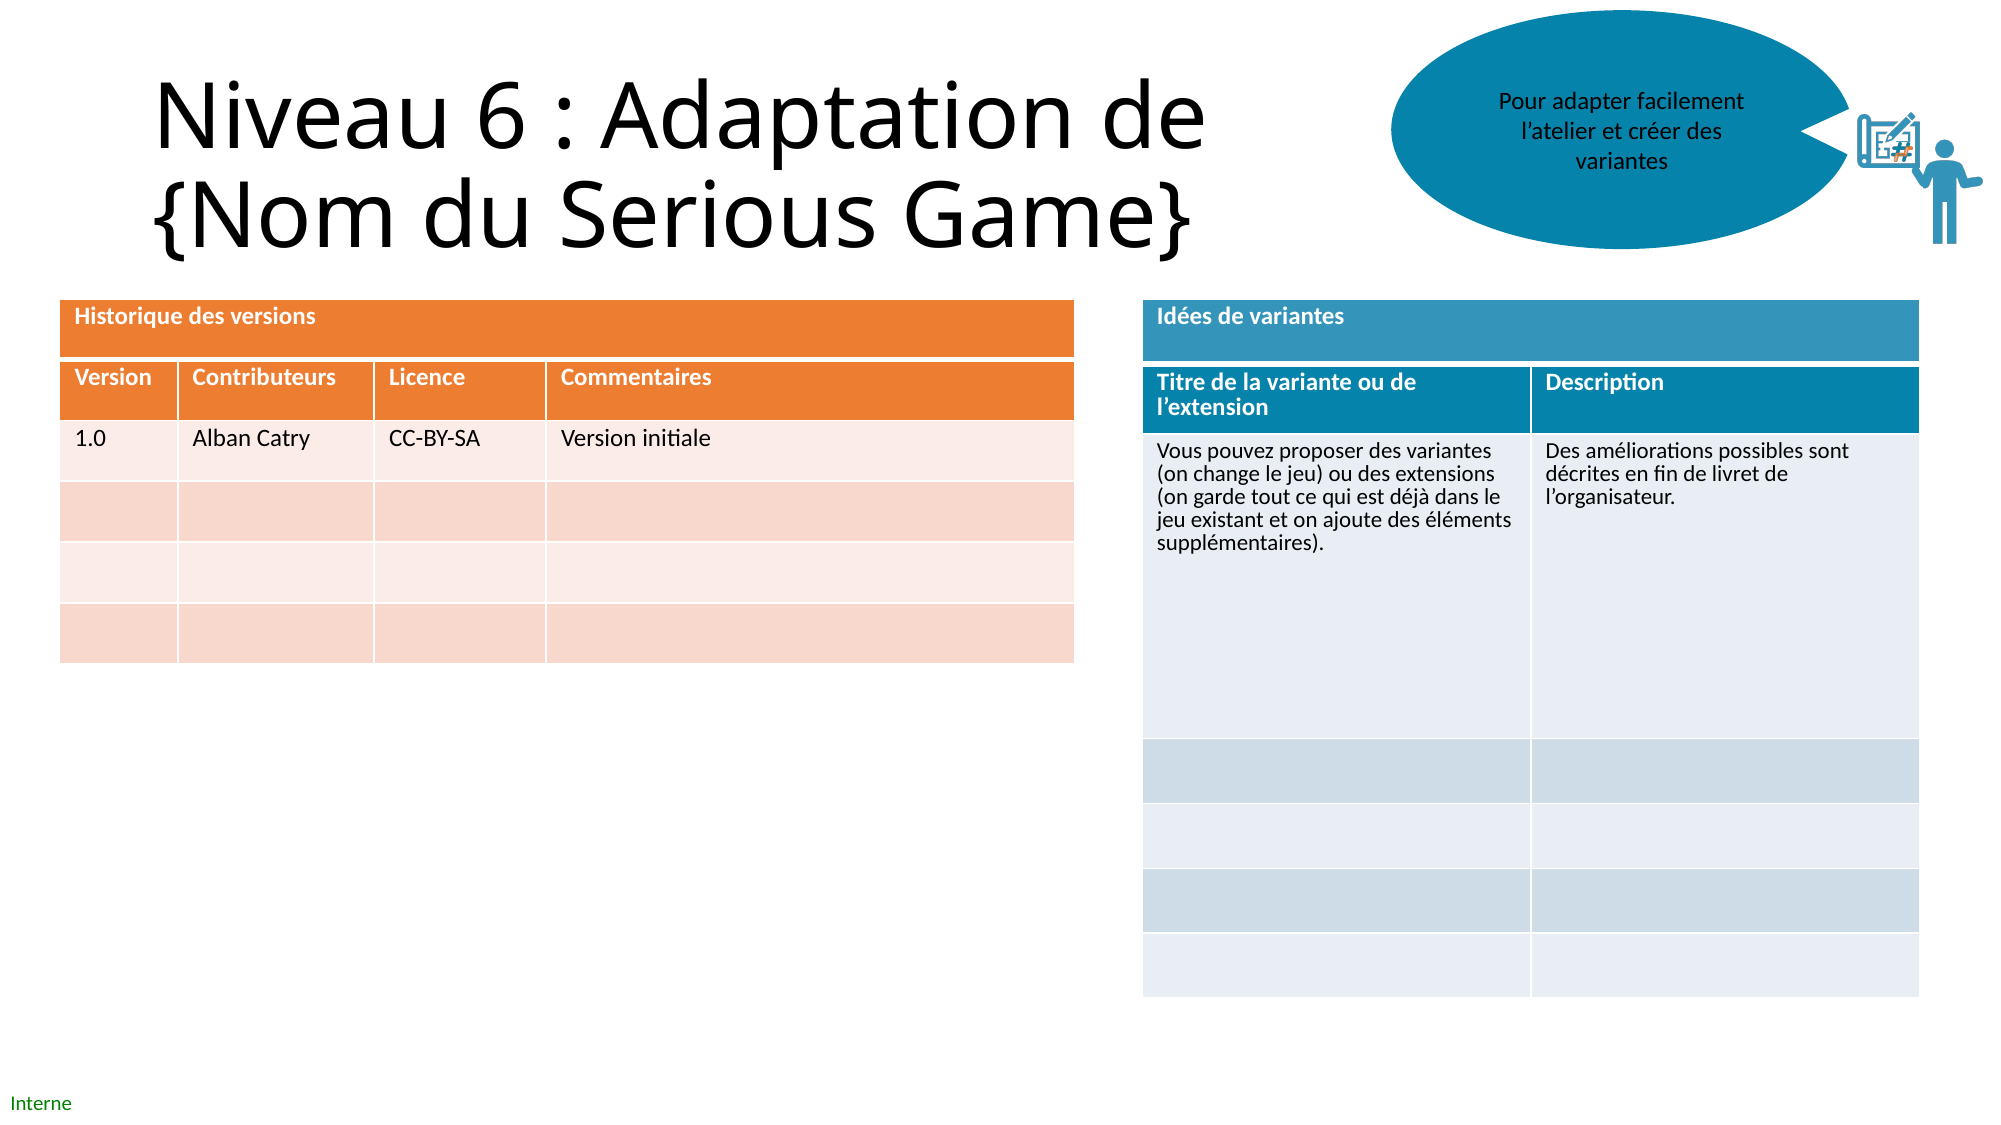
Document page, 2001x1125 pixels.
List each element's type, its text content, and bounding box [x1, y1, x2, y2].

table_cell [1143, 804, 1530, 868]
text_box [1889, 141, 1915, 163]
table_cell Version initiale [547, 421, 1074, 480]
table_cell Licence [375, 362, 545, 420]
table_cell [179, 482, 373, 541]
table_cell Version [60, 362, 177, 420]
title Niveau 6 : Adaptation de {Nom du Serious Game} [137, 59, 1316, 278]
table_cell [1532, 869, 1919, 932]
text_box [1911, 166, 1928, 187]
table_cell [1143, 934, 1530, 997]
table_cell Commentaires [547, 362, 1074, 420]
table_cell [375, 543, 545, 602]
table_cell [60, 482, 177, 541]
table_cell [547, 604, 1074, 663]
table_cell [179, 604, 373, 663]
table_cell [1532, 739, 1919, 803]
table_cell [179, 543, 373, 602]
table_cell [547, 543, 1074, 602]
table_cell Vous pouvez proposer des variantes (on change le jeu) ou des extensions (on garde tout ce qui est déjà dans le jeu existant et on ajoute des éléments supplémentaires). [1143, 435, 1530, 738]
table_cell [547, 482, 1074, 541]
table_cell [1532, 934, 1919, 997]
table_cell Titre de la variante ou de l’extension [1143, 367, 1530, 433]
table_cell [60, 543, 177, 602]
table_cell Contributeurs [179, 362, 373, 420]
table_cell [375, 482, 545, 541]
table_cell [1143, 739, 1530, 803]
table_cell Des améliorations possibles sont décrites en fin de livret de l’organisateur. [1532, 435, 1919, 738]
table_header Idées de variantes [1143, 300, 1919, 361]
text_box Pour adapter facilement l’atelier et créer des variantes [1391, 10, 1850, 250]
table_cell 1.0 [60, 421, 177, 480]
table_cell Alban Catry [179, 421, 373, 480]
table_cell [375, 604, 545, 663]
table_cell [1532, 804, 1919, 868]
picture [1852, 104, 2000, 247]
table_cell Description [1532, 367, 1919, 433]
table_header Historique des versions [60, 300, 1074, 357]
table_cell CC-BY-SA [375, 421, 545, 480]
table_cell [1143, 869, 1530, 932]
table_cell [60, 604, 177, 663]
